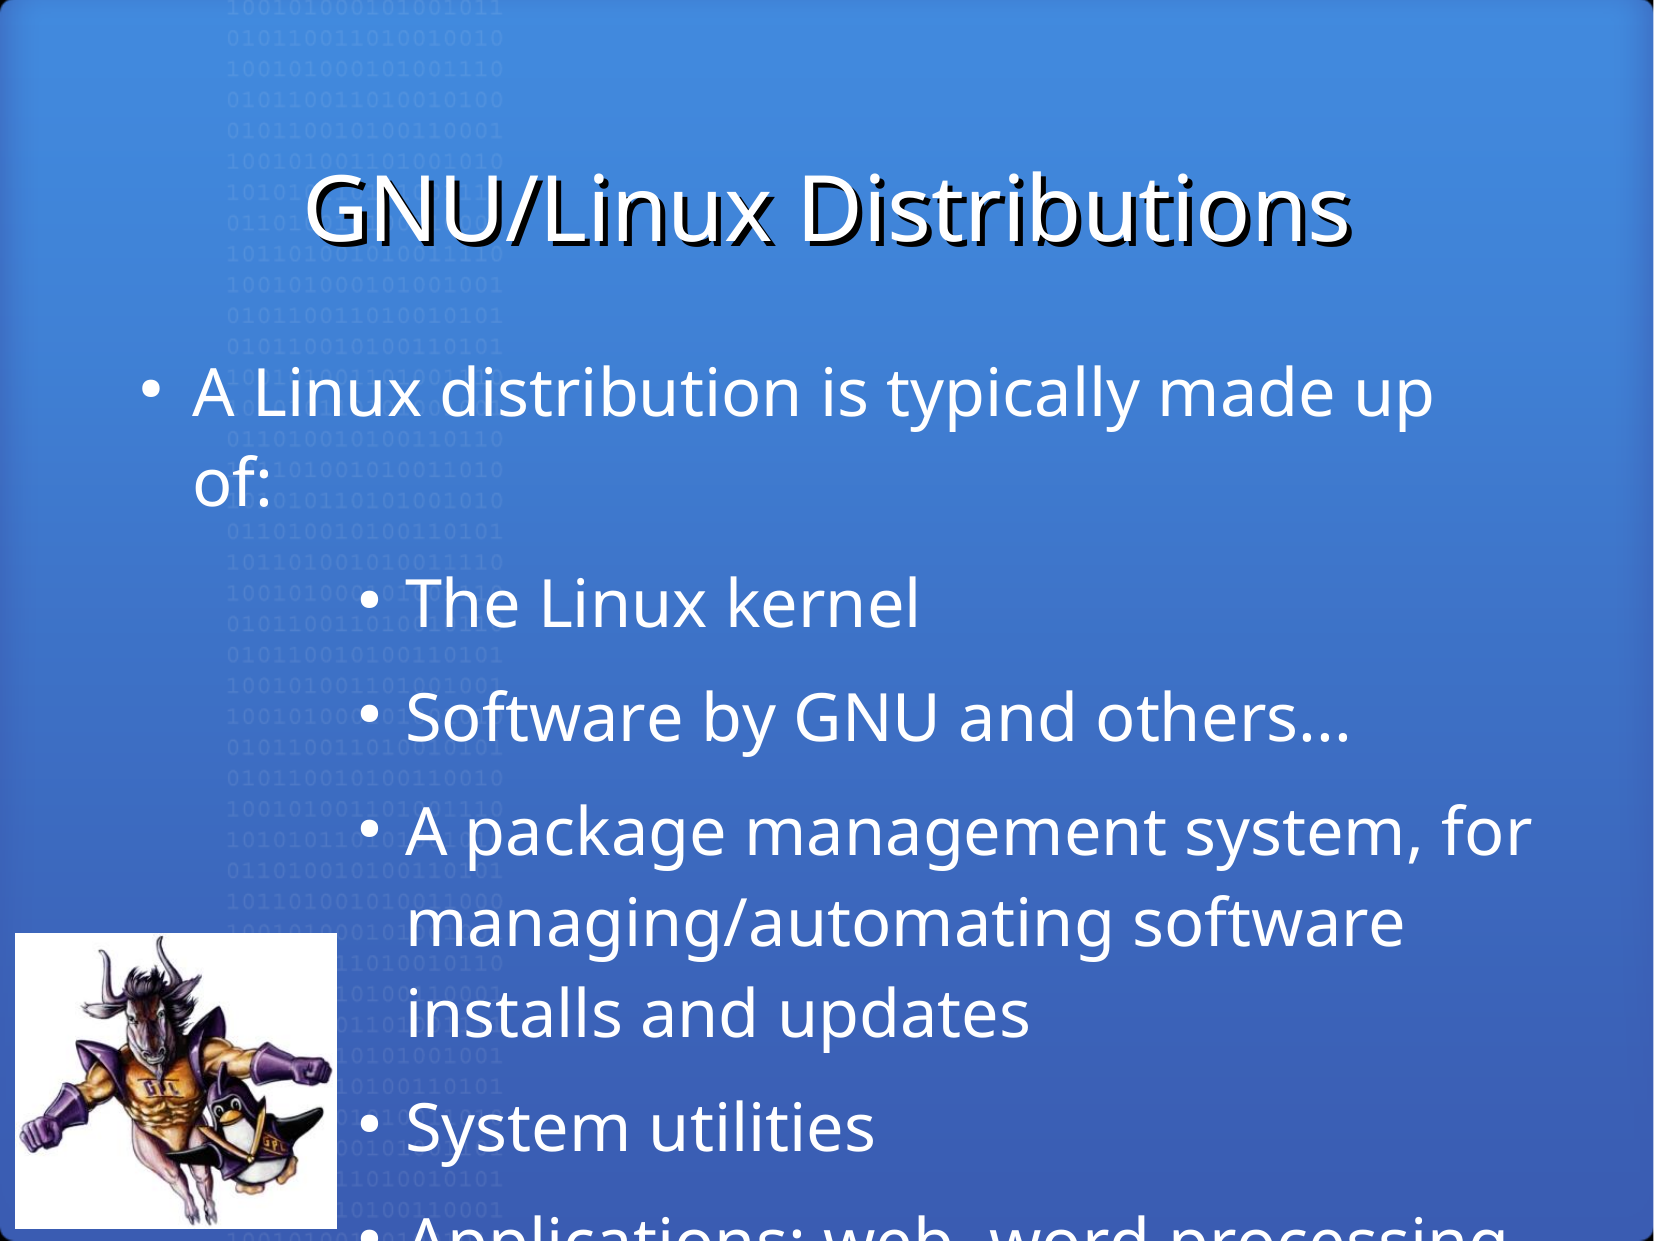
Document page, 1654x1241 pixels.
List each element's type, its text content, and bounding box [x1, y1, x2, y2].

picture [1439, 1235, 1457, 1241]
list A Linux distribution is typically made up of: The Linux kernel Software by GNU and others... A package management system, for managing/automating software installs and updates System utilities Applications: web, word processing etc [121, 344, 1534, 1169]
picture [886, 1234, 902, 1241]
picture [685, 1235, 703, 1241]
picture [925, 1235, 943, 1241]
picture [421, 1225, 432, 1241]
title GNU/Linux Distributions [121, 102, 1534, 310]
picture [459, 1235, 477, 1241]
picture [726, 1235, 744, 1241]
picture [1319, 1234, 1335, 1241]
picture [1180, 1235, 1198, 1241]
picture [500, 1235, 518, 1241]
picture [1052, 1235, 1070, 1241]
picture [0, 0, 1654, 1241]
picture [1120, 1234, 1137, 1241]
picture [1247, 1235, 1265, 1241]
picture [1479, 1235, 1497, 1241]
